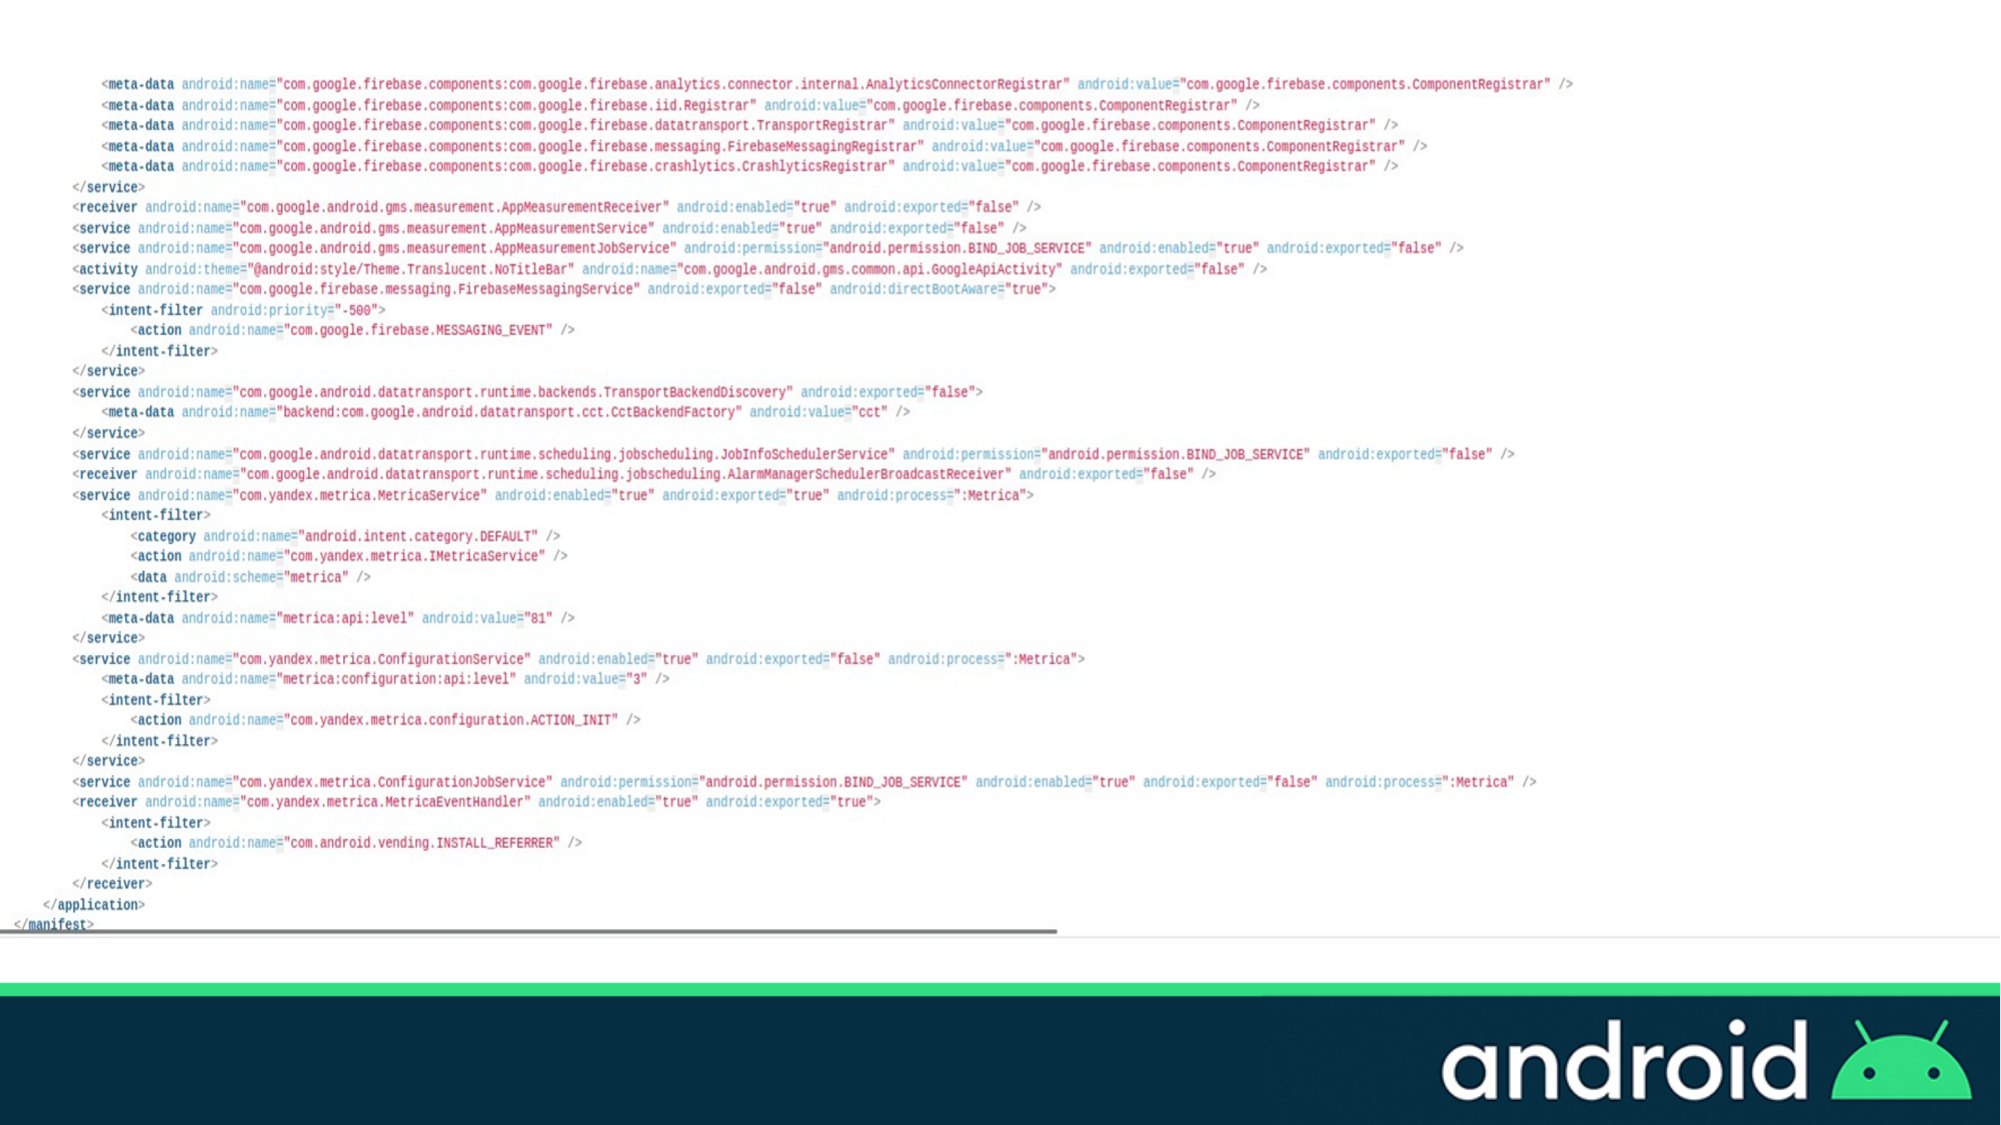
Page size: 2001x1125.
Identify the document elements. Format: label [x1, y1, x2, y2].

picture [0, 75, 2000, 948]
